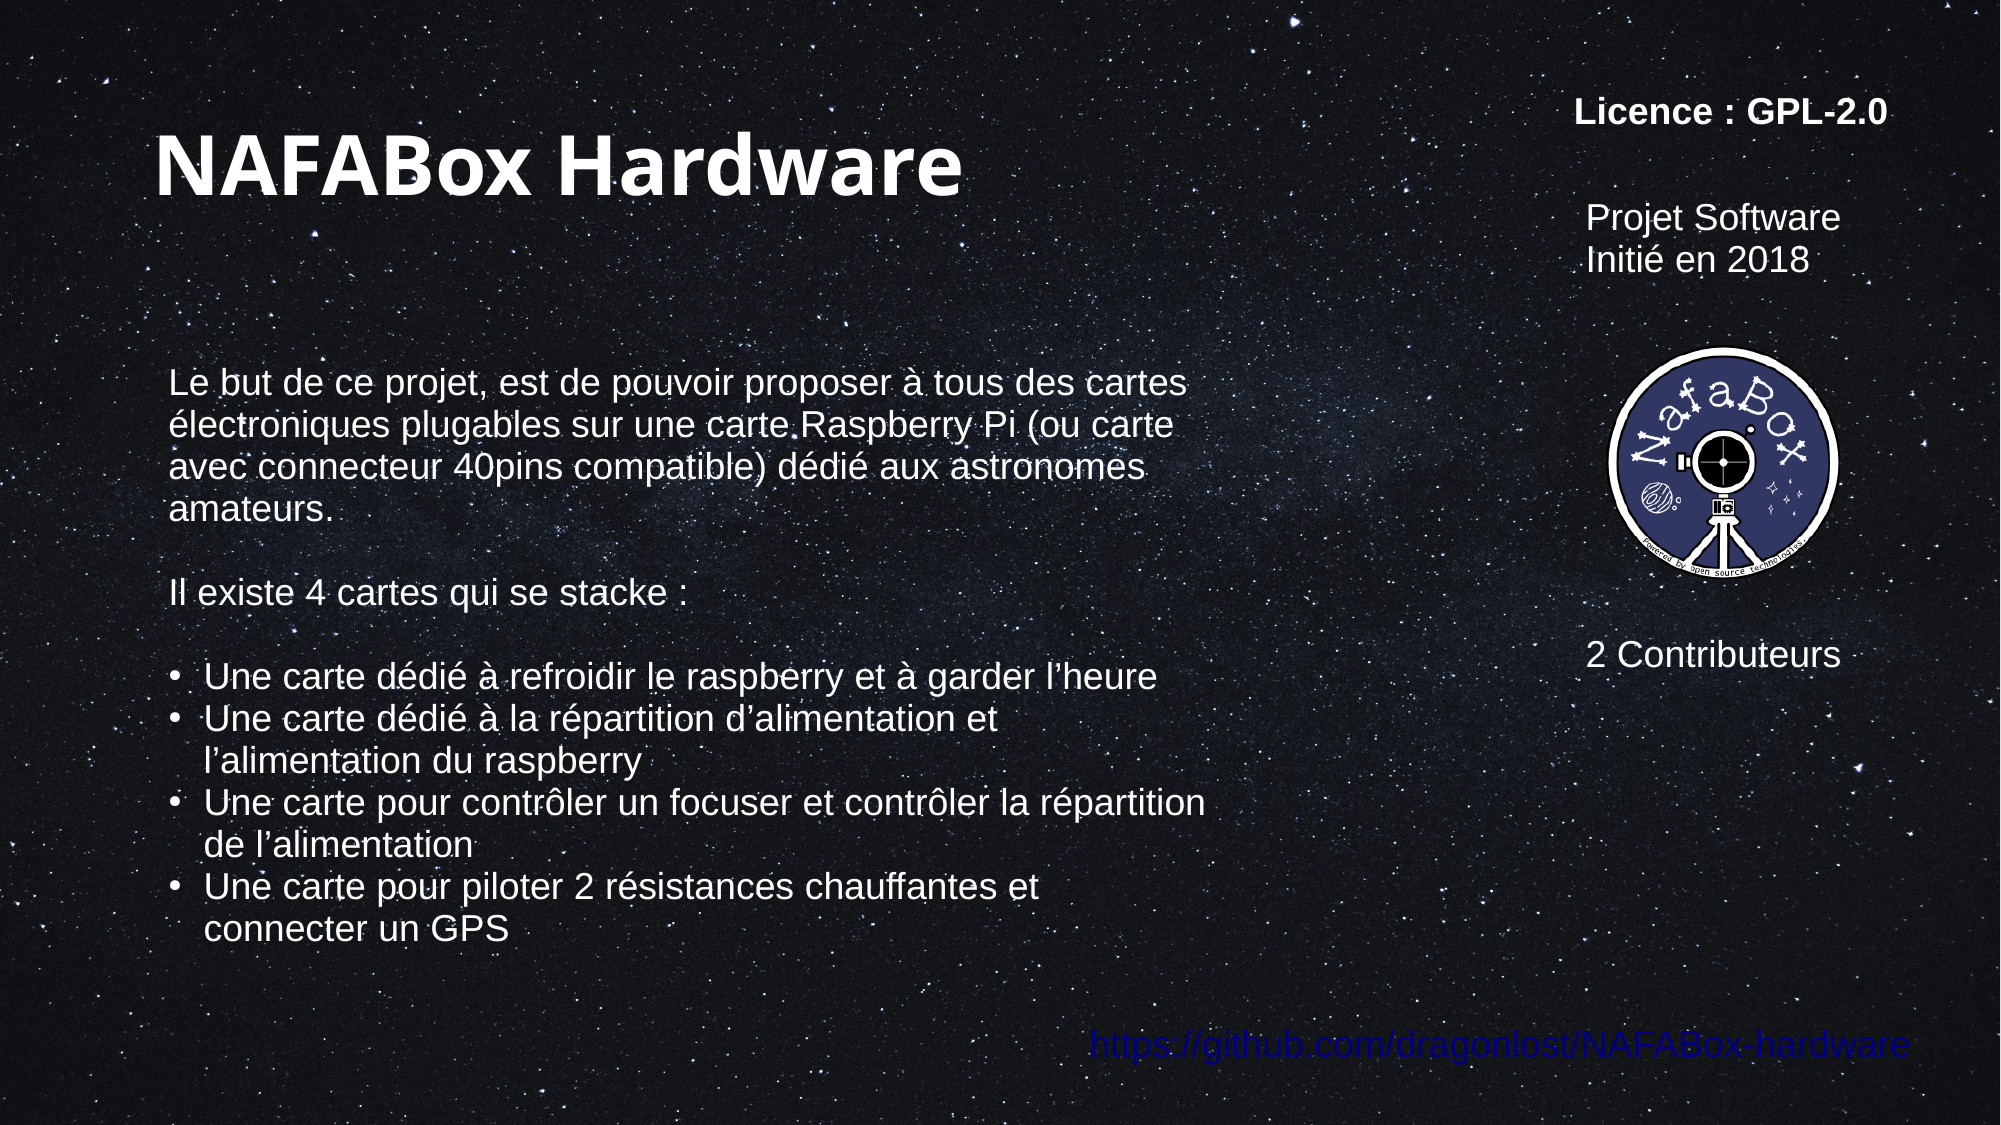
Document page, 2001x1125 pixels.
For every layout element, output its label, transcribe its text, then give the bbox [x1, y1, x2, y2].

text_box Projet Software Initié en 2018 [1570, 188, 1890, 319]
text_box Licence : GPL-2.0 [1559, 82, 1914, 142]
title NAFABox Hardware [137, 59, 1359, 278]
text_box Le but de ce projet, est de pouvoir proposer à tous des cartes électroniques plugables sur une carte Raspberry Pi (ou carte avec connecteur 40pins compatible) dédié aux astronomes amateurs. Il existe 4 cartes qui se stacke : Une carte dédié à refroidir le raspberry et à garder l’heure Une carte dédié à la répartition d’alimentation et l’alimentation du raspberry Une carte pour contrôler un focuser et contrôler la répartition de l’alimentation Une carte pour piloter 2 résistances chauffantes et connecter un GPS [153, 354, 1226, 999]
text_box https://github.com/dragonlost/NAFABox-hardware [1074, 1015, 1927, 1115]
text_box 2 Contributeurs [1570, 625, 1914, 697]
picture [0, 0, 2001, 1125]
